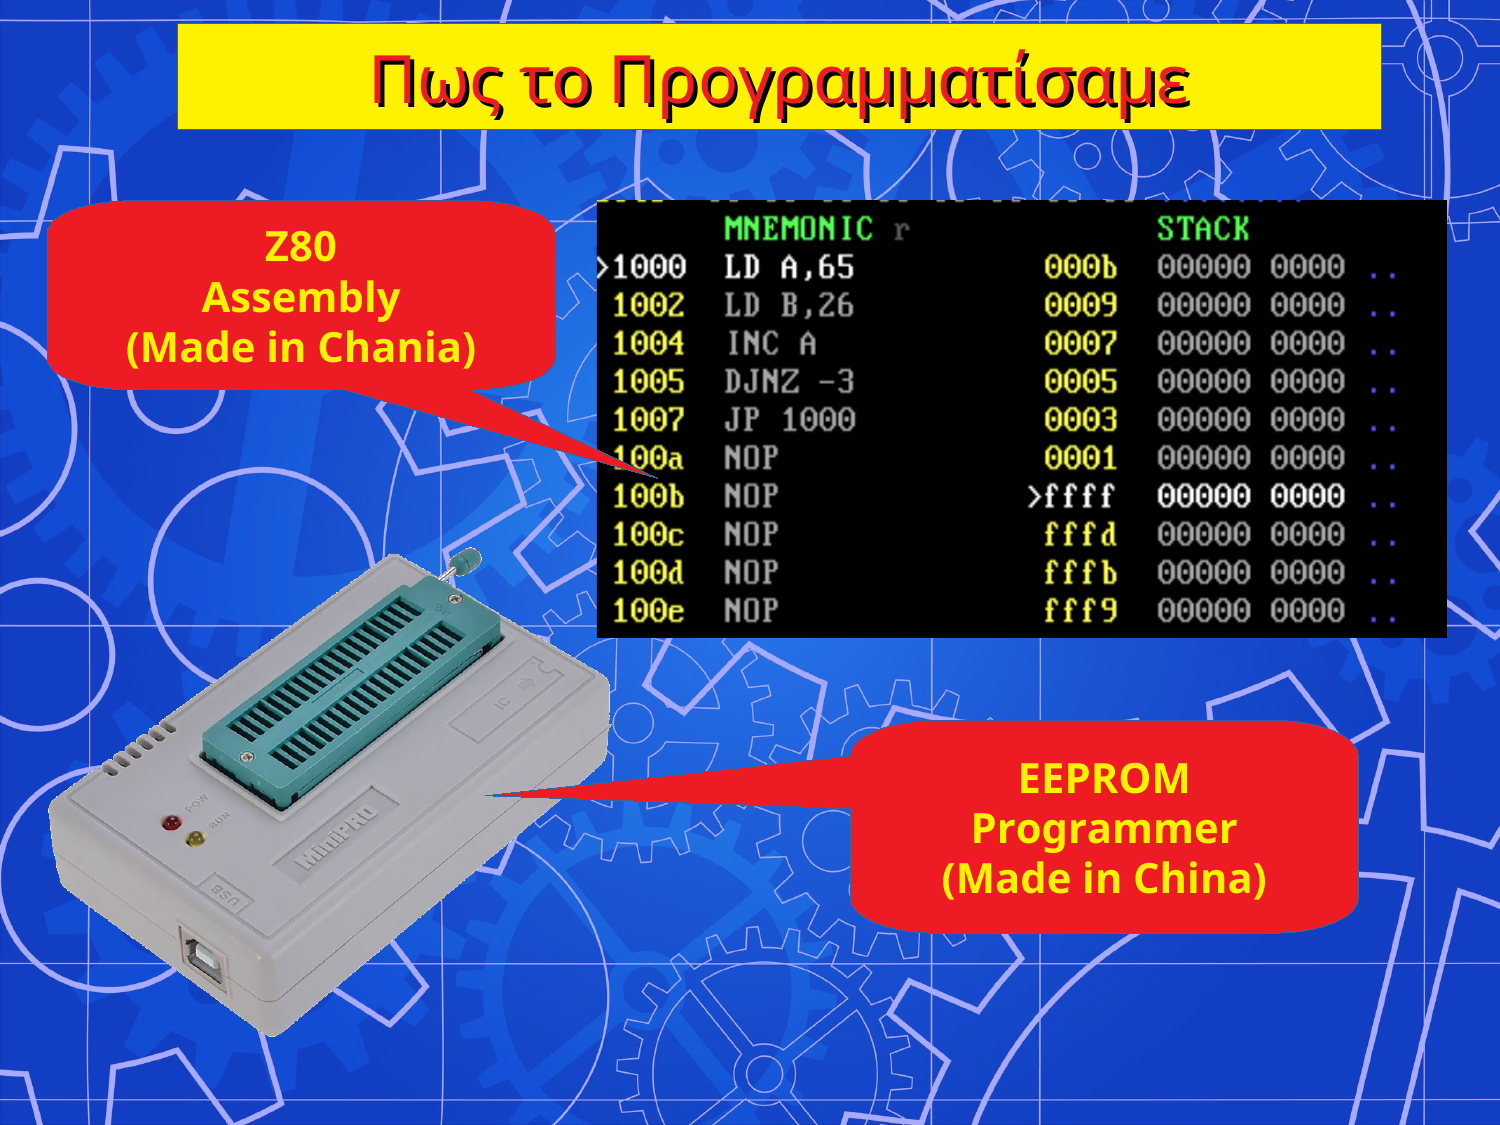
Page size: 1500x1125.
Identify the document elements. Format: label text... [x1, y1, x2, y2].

text_box EEPROM Programmer (Made in China) [485, 720, 1359, 934]
text_box Πως το Προγραμματίσαμε [177, 23, 1382, 130]
picture [0, 0, 1500, 1125]
text_box Z80 Assembly (Made in Chania) [47, 200, 658, 479]
